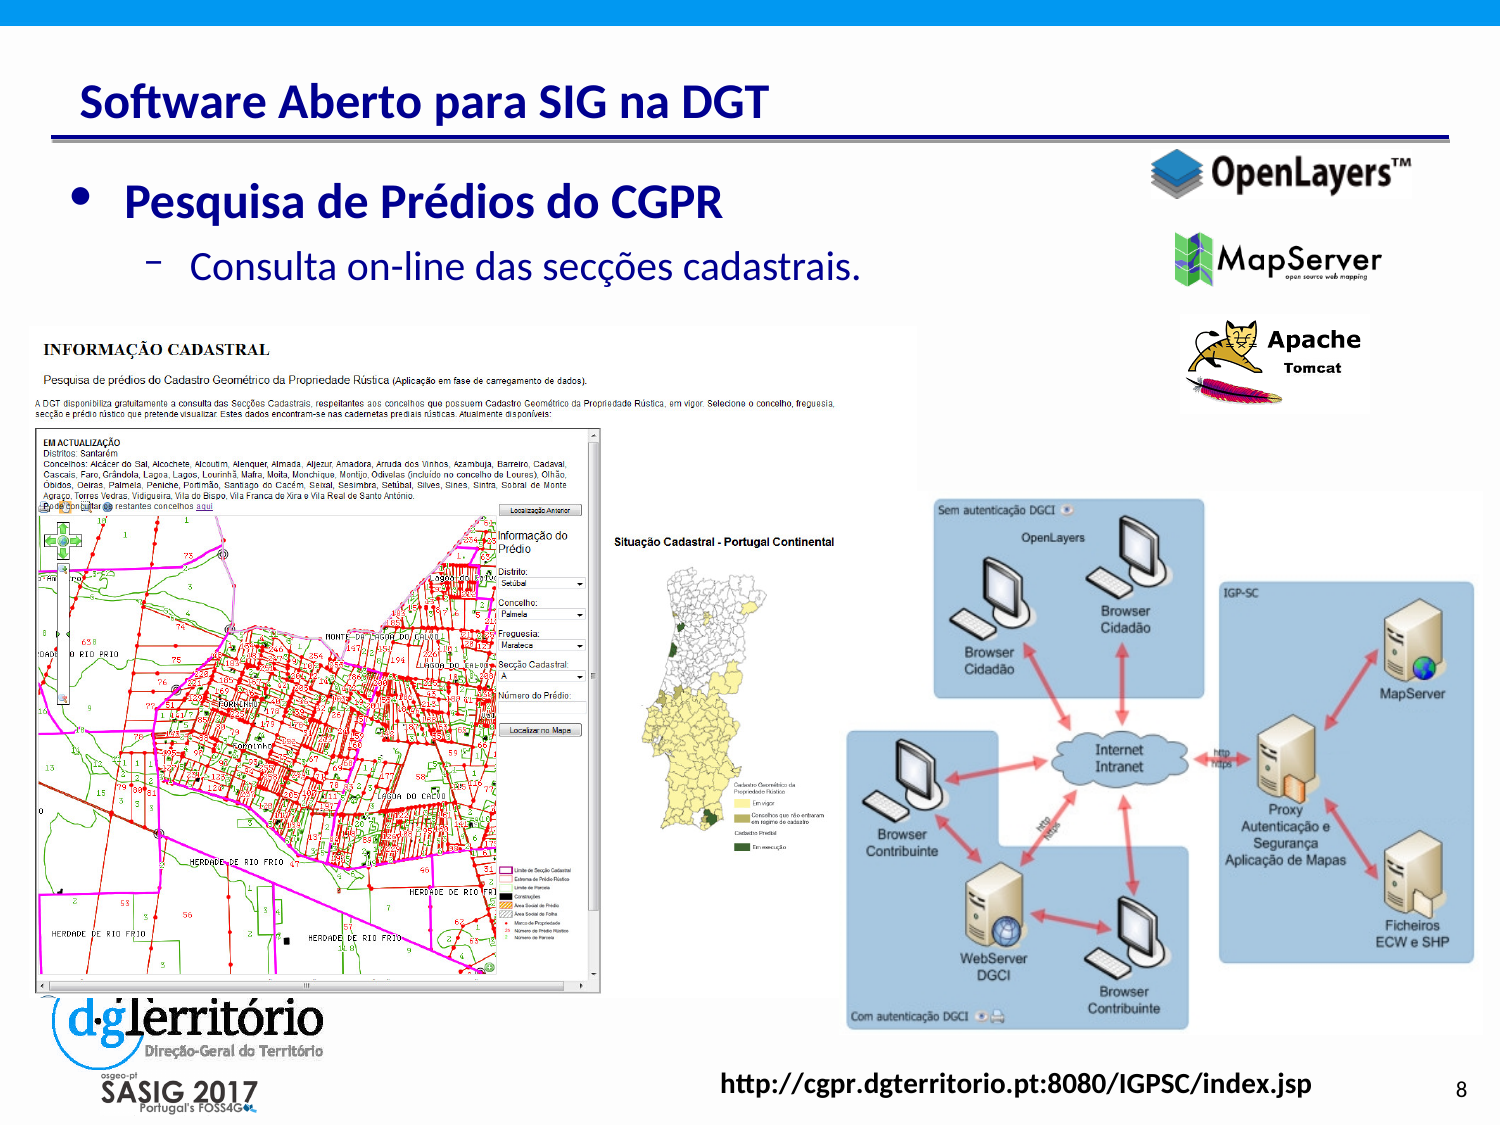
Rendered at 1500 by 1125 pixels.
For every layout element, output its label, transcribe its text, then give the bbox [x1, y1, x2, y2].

list Pesquisa de Prédios do CGPR Consulta on-line das secções cadastrais. [53, 160, 1447, 491]
text_box <number> [1328, 1066, 1483, 1107]
text_box http://cgpr.dgterritorio.pt:8080/IGPSC/index.jsp [705, 1057, 1328, 1108]
text_box Software Aberto para SIG na DGT [64, 42, 1146, 137]
picture [0, 0, 1500, 1125]
